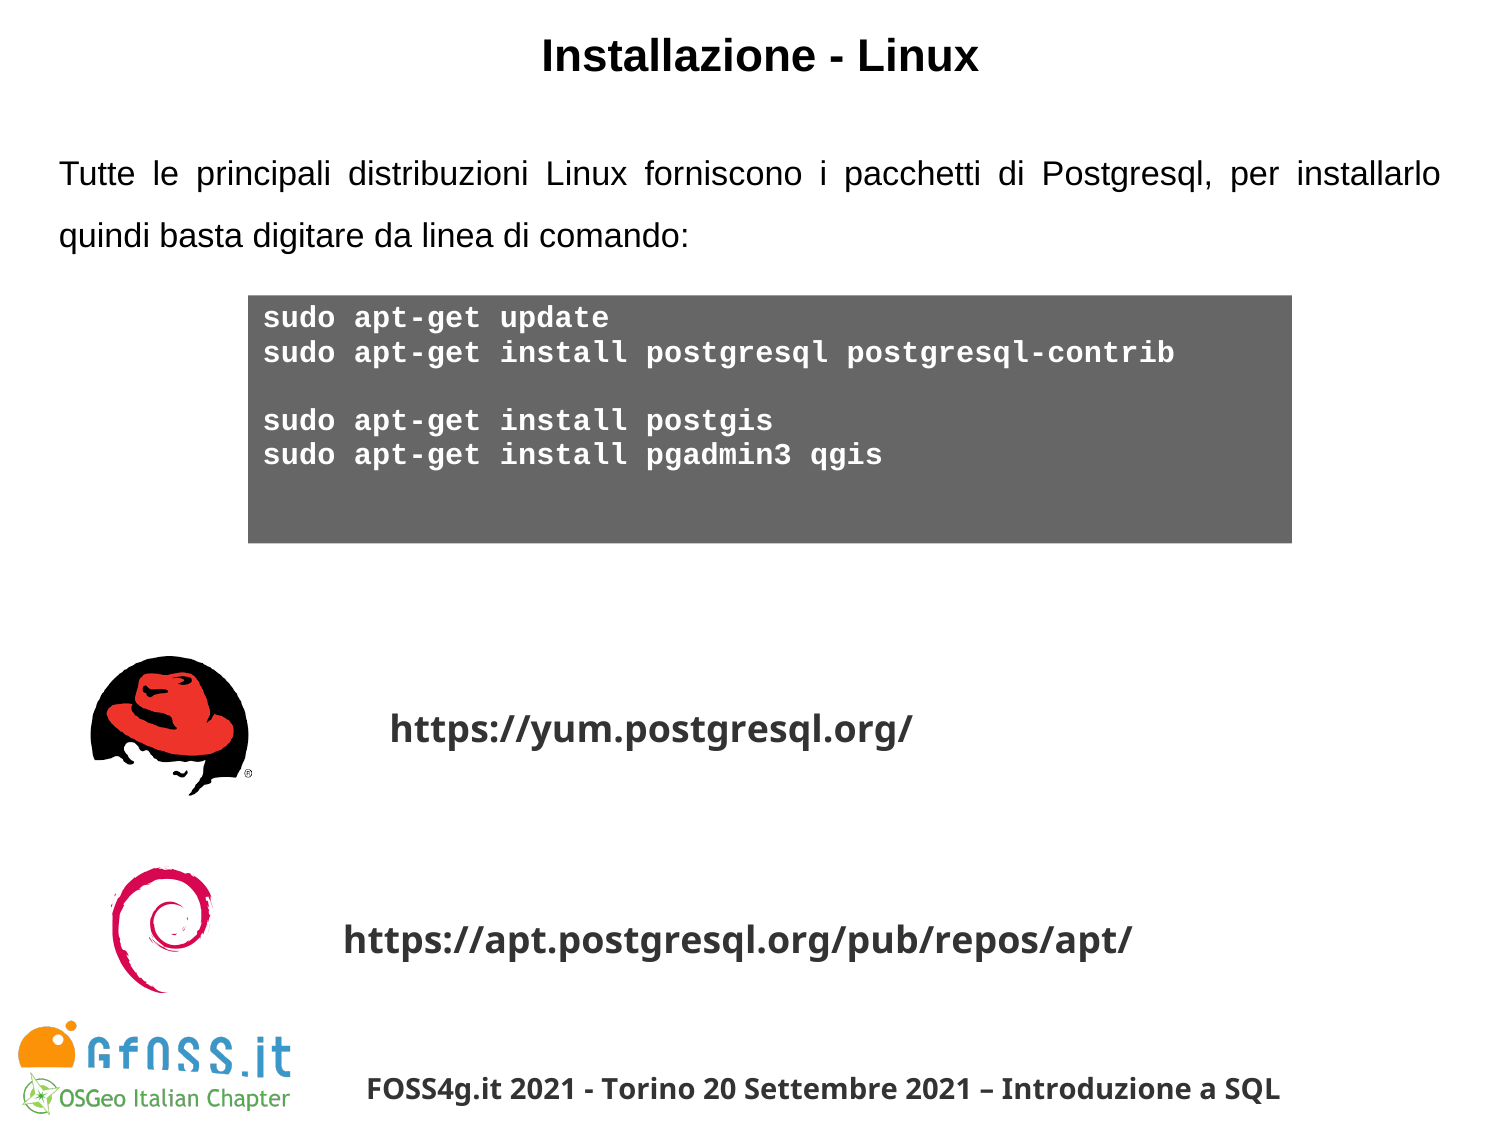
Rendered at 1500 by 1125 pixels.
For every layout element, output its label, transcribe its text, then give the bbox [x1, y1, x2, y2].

title Installazione - Linux [21, 26, 1500, 82]
picture [0, 1009, 308, 1125]
text_box Tutte le principali distribuzioni Linux forniscono i pacchetti di Postgresql, per installarlo quindi basta digitare da linea di comando: [0, 123, 1500, 262]
text_box https://apt.postgresql.org/pub/repos/apt/ [283, 908, 1276, 969]
picture [70, 647, 272, 804]
text_box https://yum.postgresql.org/ [330, 696, 1032, 758]
picture [111, 866, 213, 993]
text_box sudo apt-get update sudo apt-get install postgresql postgresql-contrib sudo apt-get install postgis sudo apt-get install pgadmin3 qgis [248, 295, 1292, 544]
